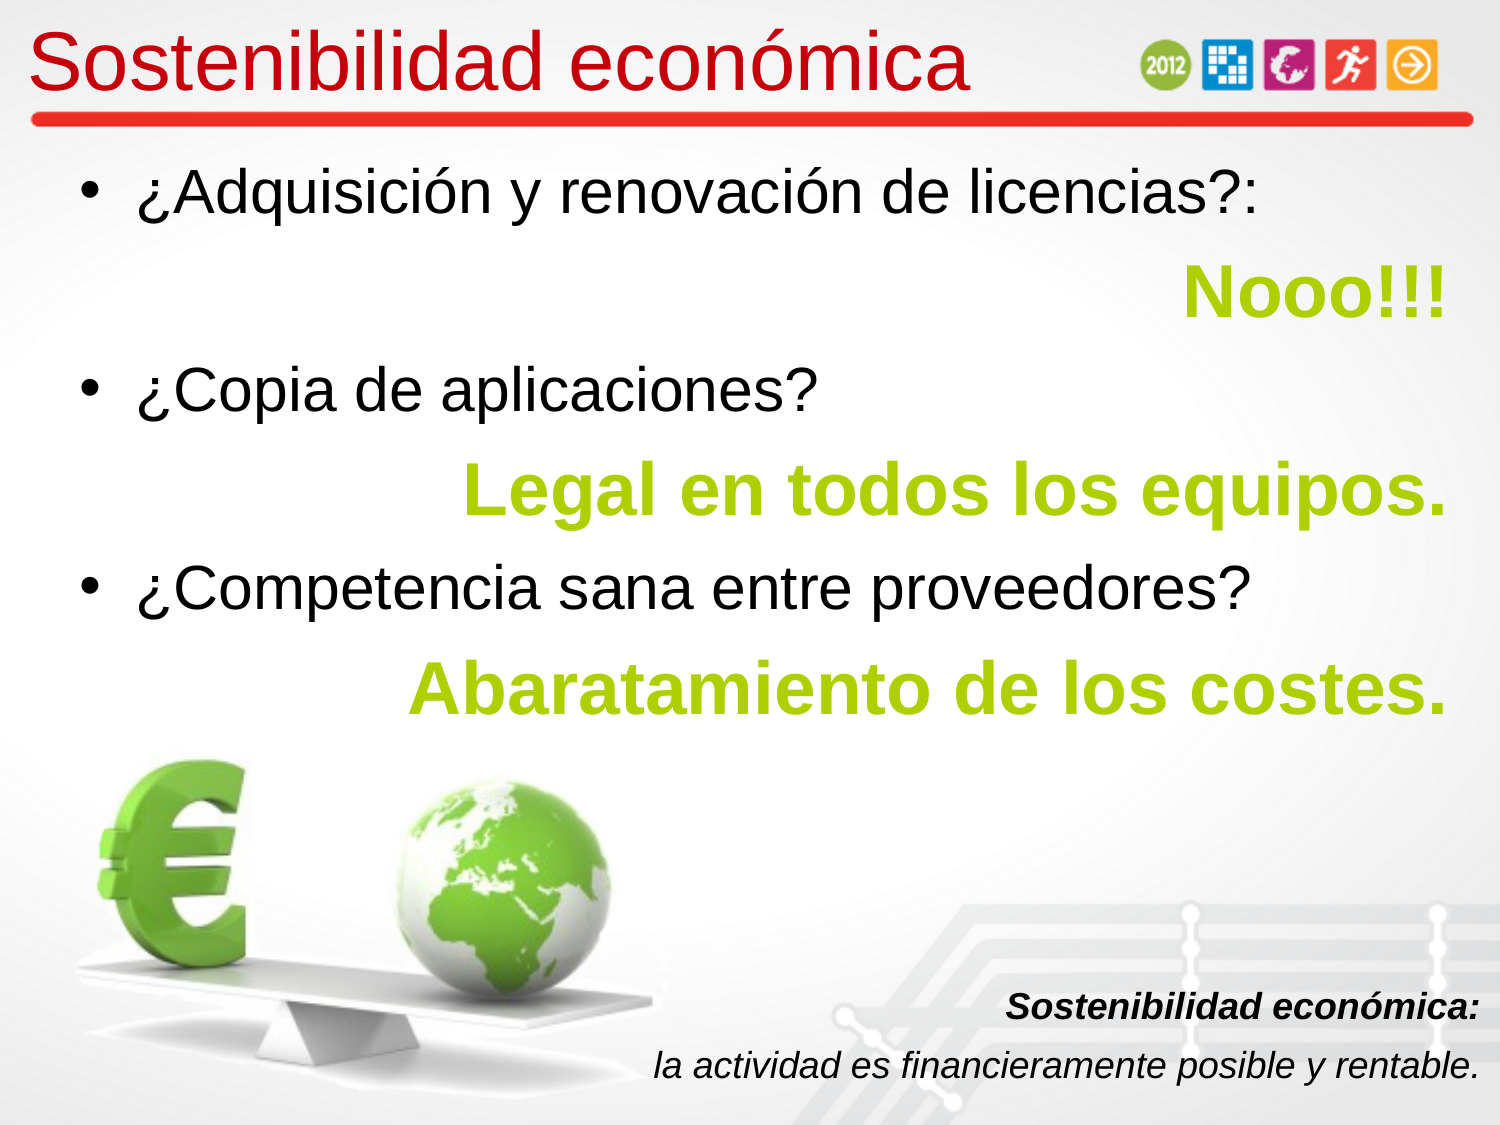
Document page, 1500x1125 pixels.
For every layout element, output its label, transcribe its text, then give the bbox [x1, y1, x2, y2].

text_box Sostenibilidad económica: la actividad es financieramente posible y rentable. [311, 985, 1481, 1125]
picture [0, 0, 1500, 1125]
list ¿Adquisición y renovación de licencias?: Nooo!!! ¿Copia de aplicaciones? Legal en todos los equipos. ¿Competencia sana entre proveedores? Abaratamiento de los costes. [64, 136, 1465, 985]
title Sostenibilidad económica [12, 0, 1126, 121]
